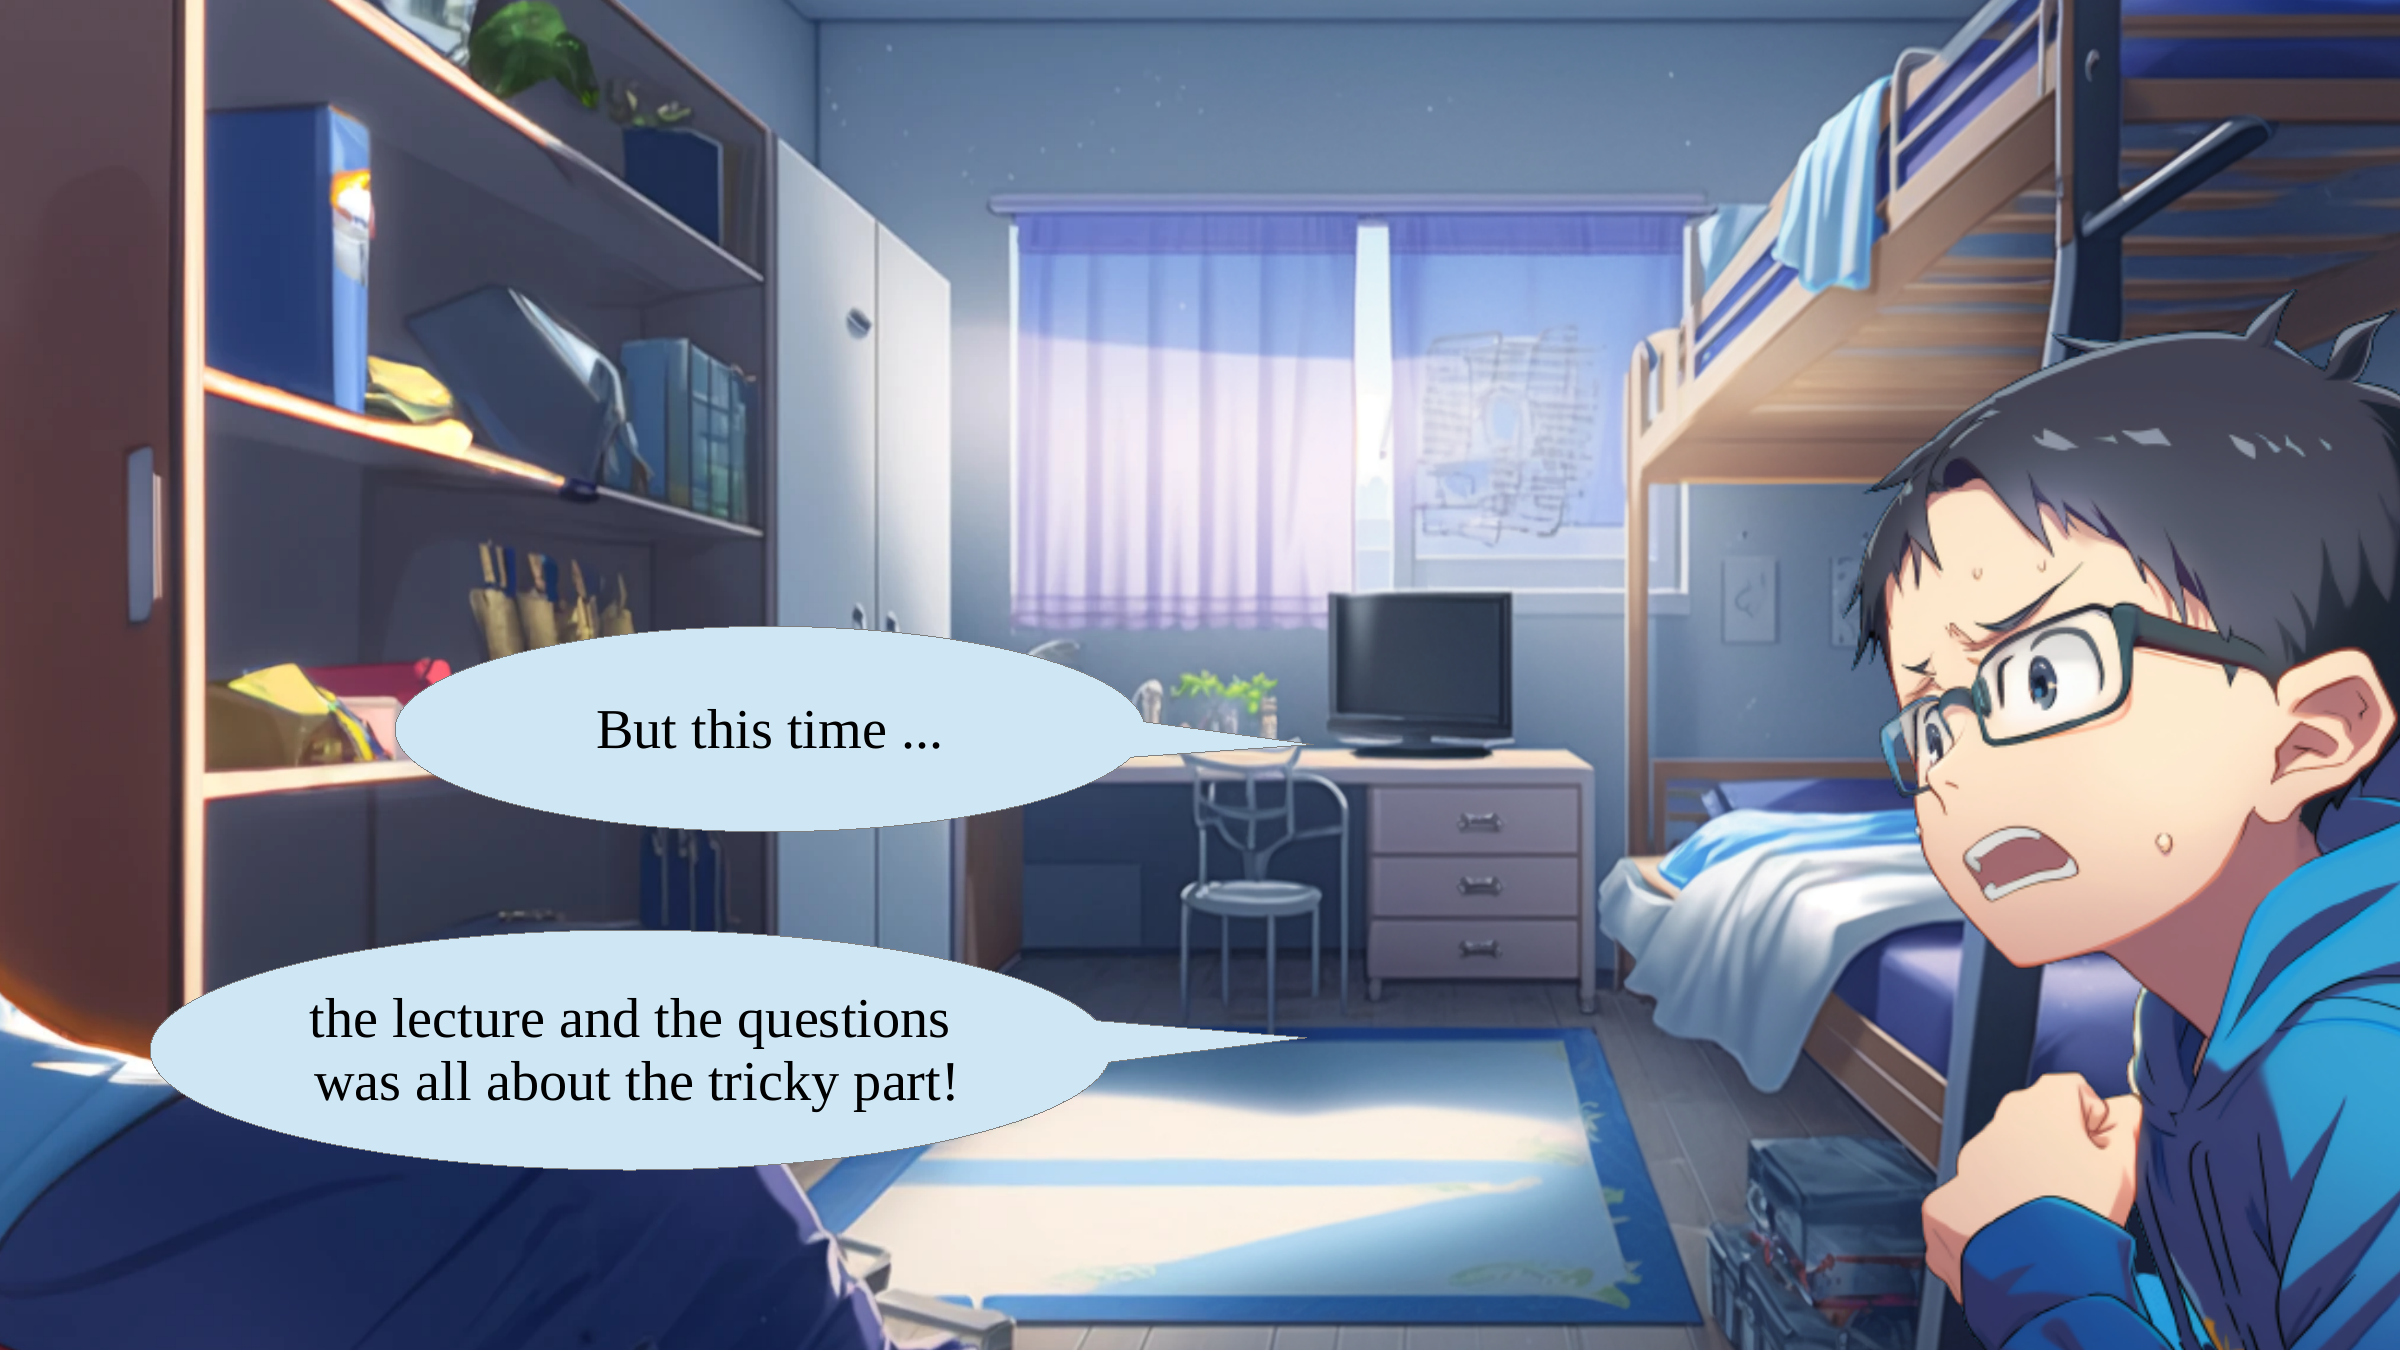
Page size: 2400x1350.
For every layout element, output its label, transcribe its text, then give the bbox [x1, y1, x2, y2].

picture [0, 0, 2400, 1350]
text_box the lecture and the questions was all about the tricky part! [150, 930, 1307, 1171]
text_box But this time ... [395, 626, 1314, 832]
